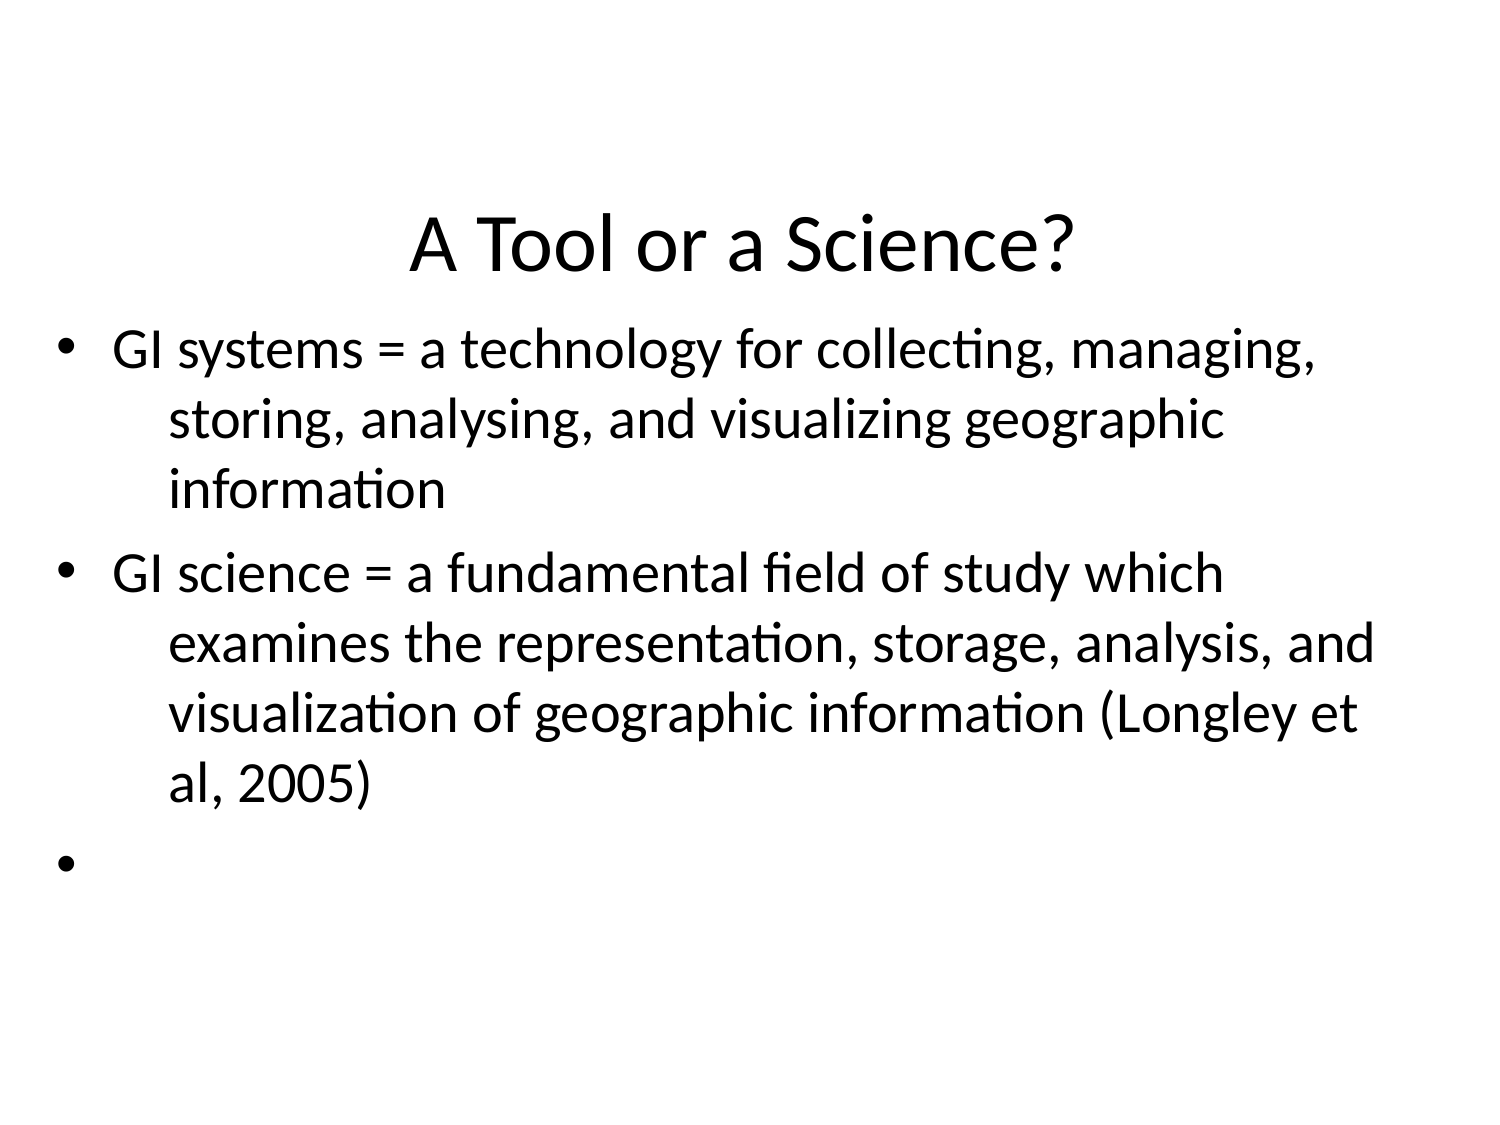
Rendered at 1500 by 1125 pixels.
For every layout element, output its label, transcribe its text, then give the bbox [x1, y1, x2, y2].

title A Tool or a Science? [17, 173, 1471, 303]
list GI systems = a technology for collecting, managing, storing, analysing, and visualizing geographic information GI science = a fundamental field of study which examines the representation, storage, analysis, and visualization of geographic information (Longley et al, 2005) [41, 302, 1436, 1095]
